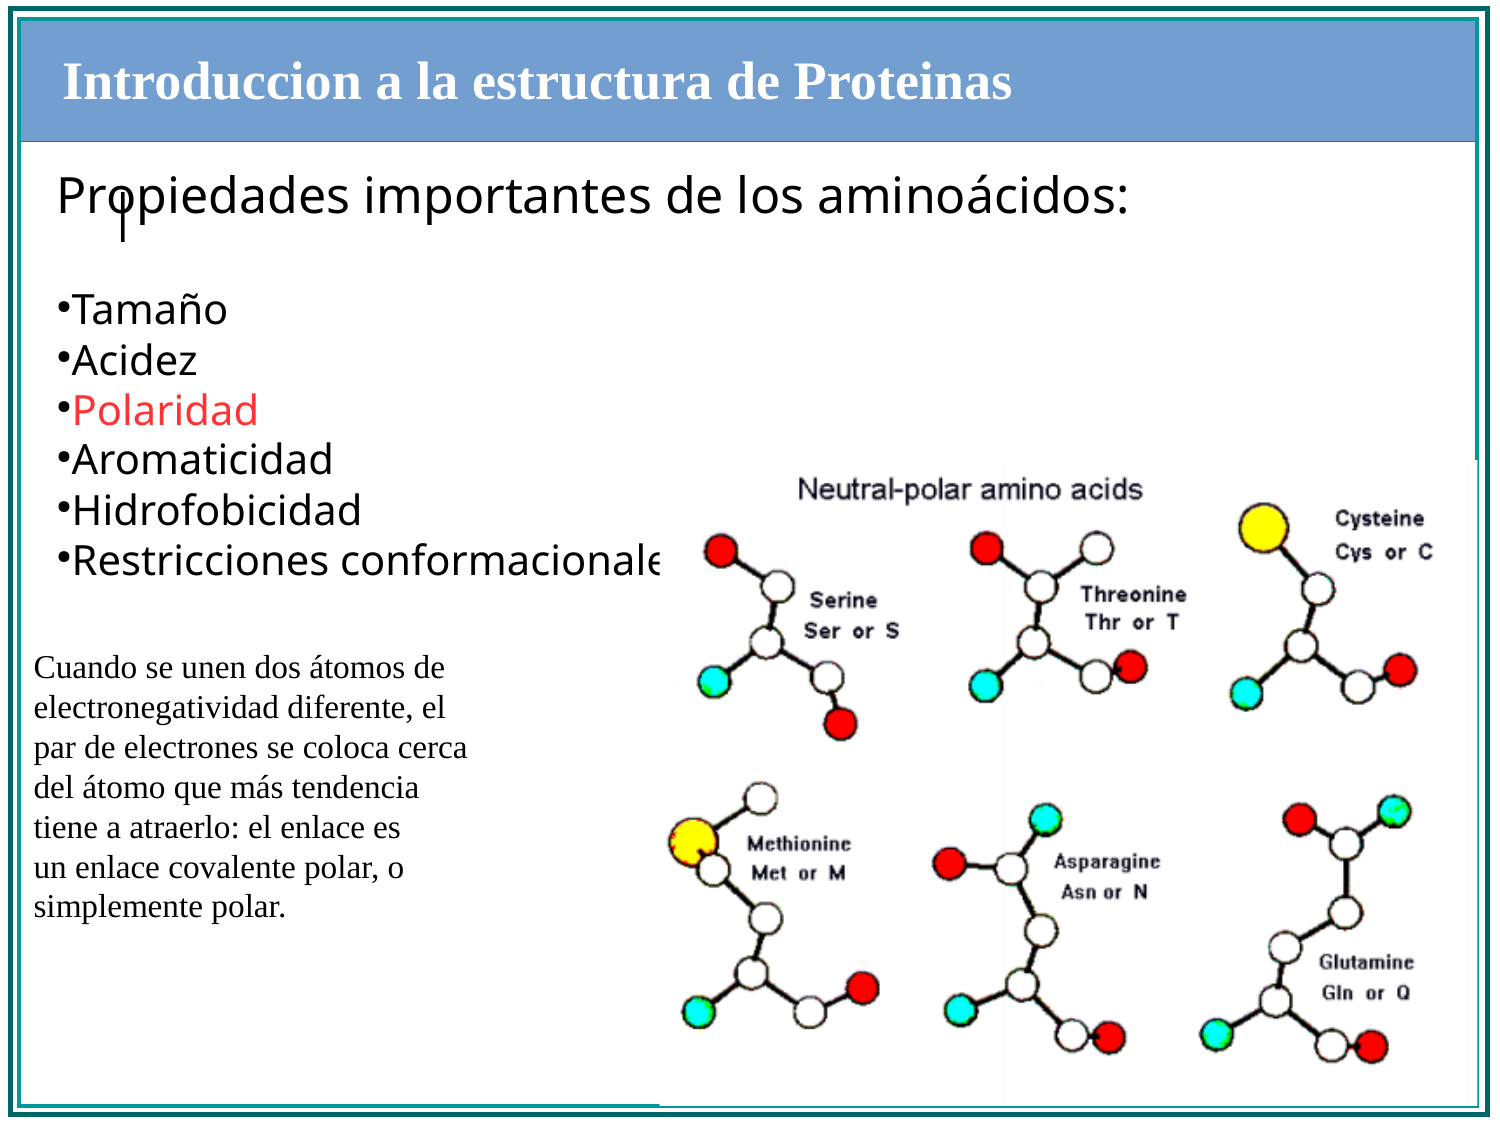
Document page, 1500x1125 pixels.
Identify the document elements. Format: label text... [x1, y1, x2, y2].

text_box Introduccion a la estructura de Proteinas [47, 38, 1335, 142]
text_box Cuando se unen dos átomos de electronegatividad diferente, el par de electrones se coloca cerca del átomo que más tendencia tiene a atraerlo: el enlace es un enlace covalente polar, o simplemente polar. [18, 637, 497, 933]
picture [659, 460, 1478, 1106]
text_box Propiedades importantes de los aminoácidos: Tamaño Acidez Polaridad Aromaticidad Hidrofobicidad Restricciones conformacionales [41, 155, 1075, 591]
text_box [21, 21, 1475, 142]
